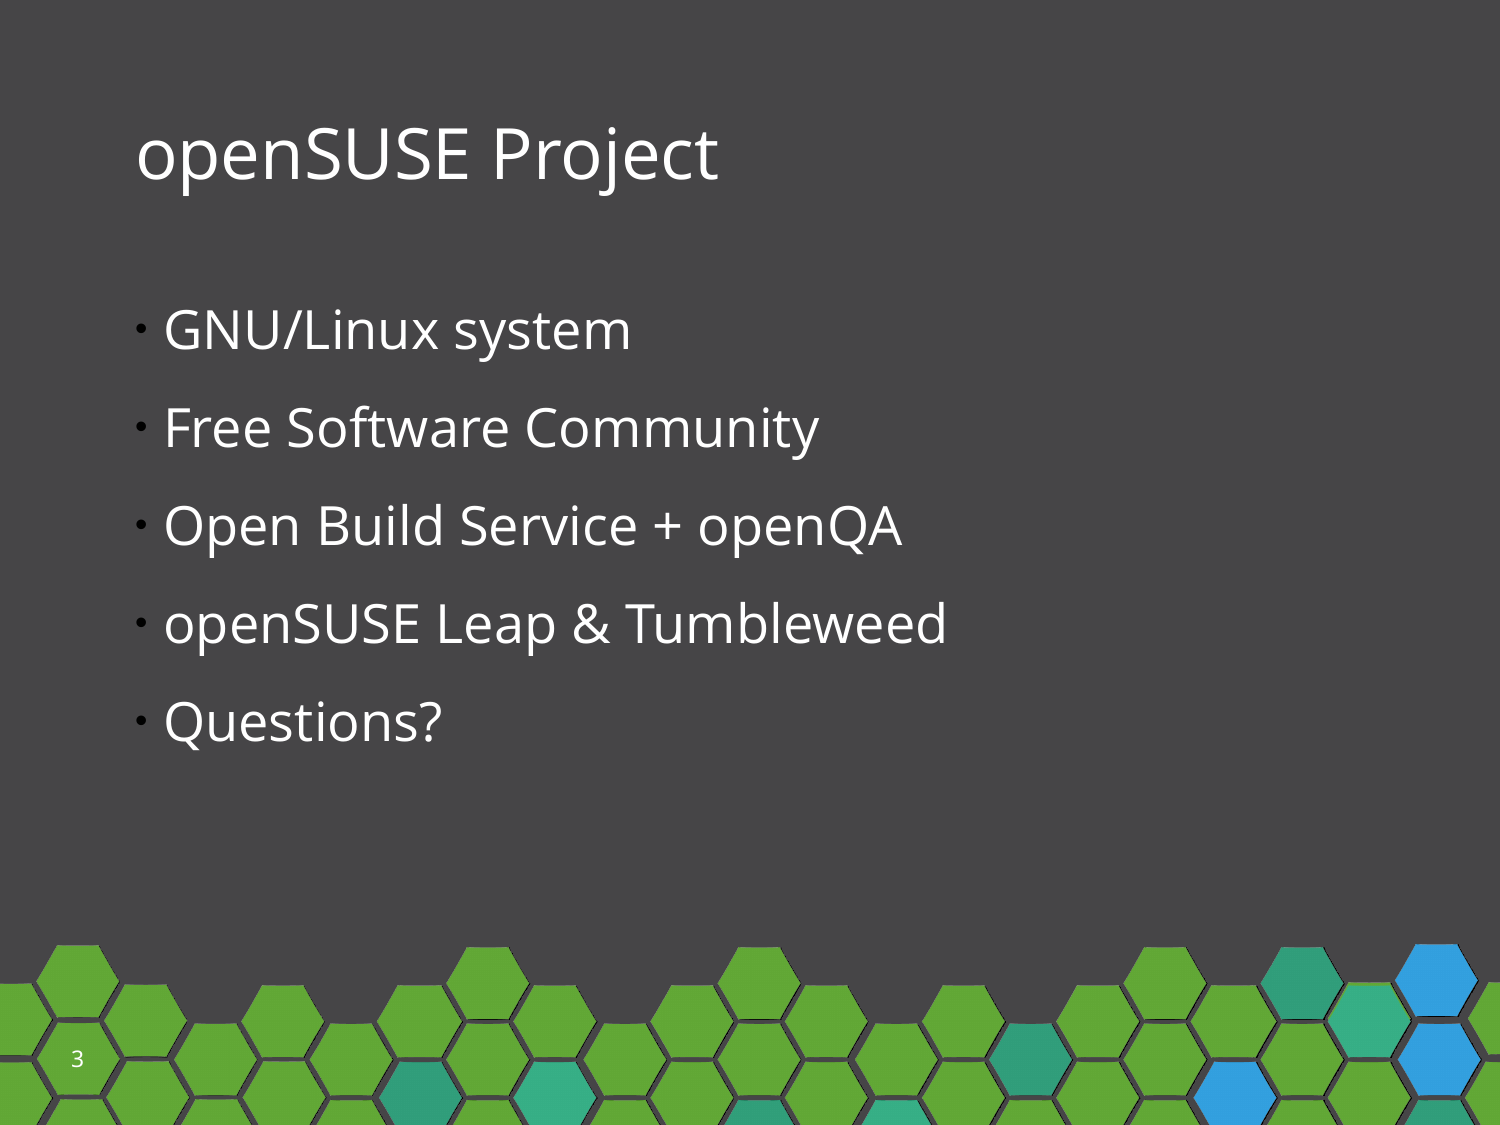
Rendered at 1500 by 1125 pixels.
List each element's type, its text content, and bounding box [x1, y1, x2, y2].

list GNU/Linux system Free Software Community Open Build Service + openQA openSUSE Leap & Tumbleweed Questions? [135, 291, 1372, 945]
title openSUSE Project [135, 71, 1372, 234]
picture [0, 944, 1500, 1125]
